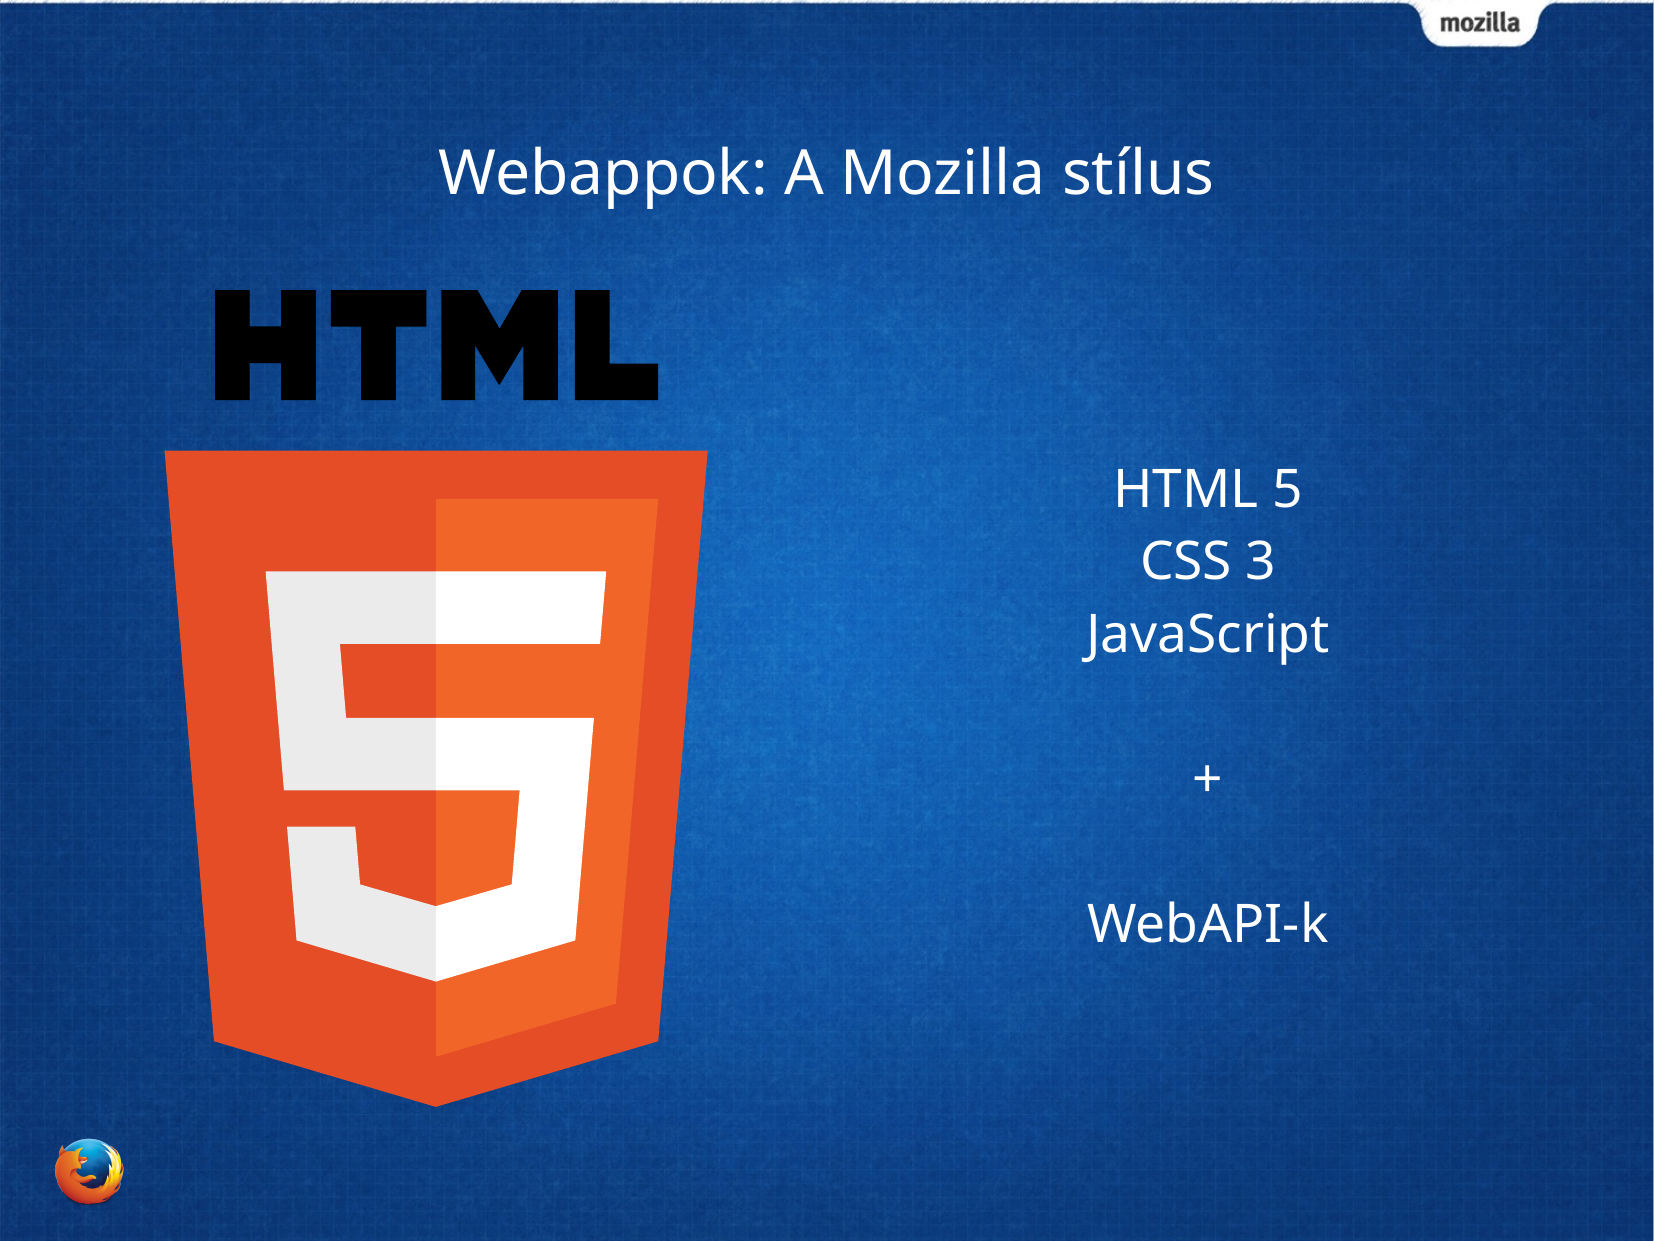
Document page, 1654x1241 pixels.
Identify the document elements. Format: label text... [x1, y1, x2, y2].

picture [0, 0, 1654, 1241]
title Webappok: A Mozilla stílus [82, 49, 1571, 257]
list HTML 5 CSS 3 JavaScript + WebAPI-k [845, 289, 1572, 1108]
